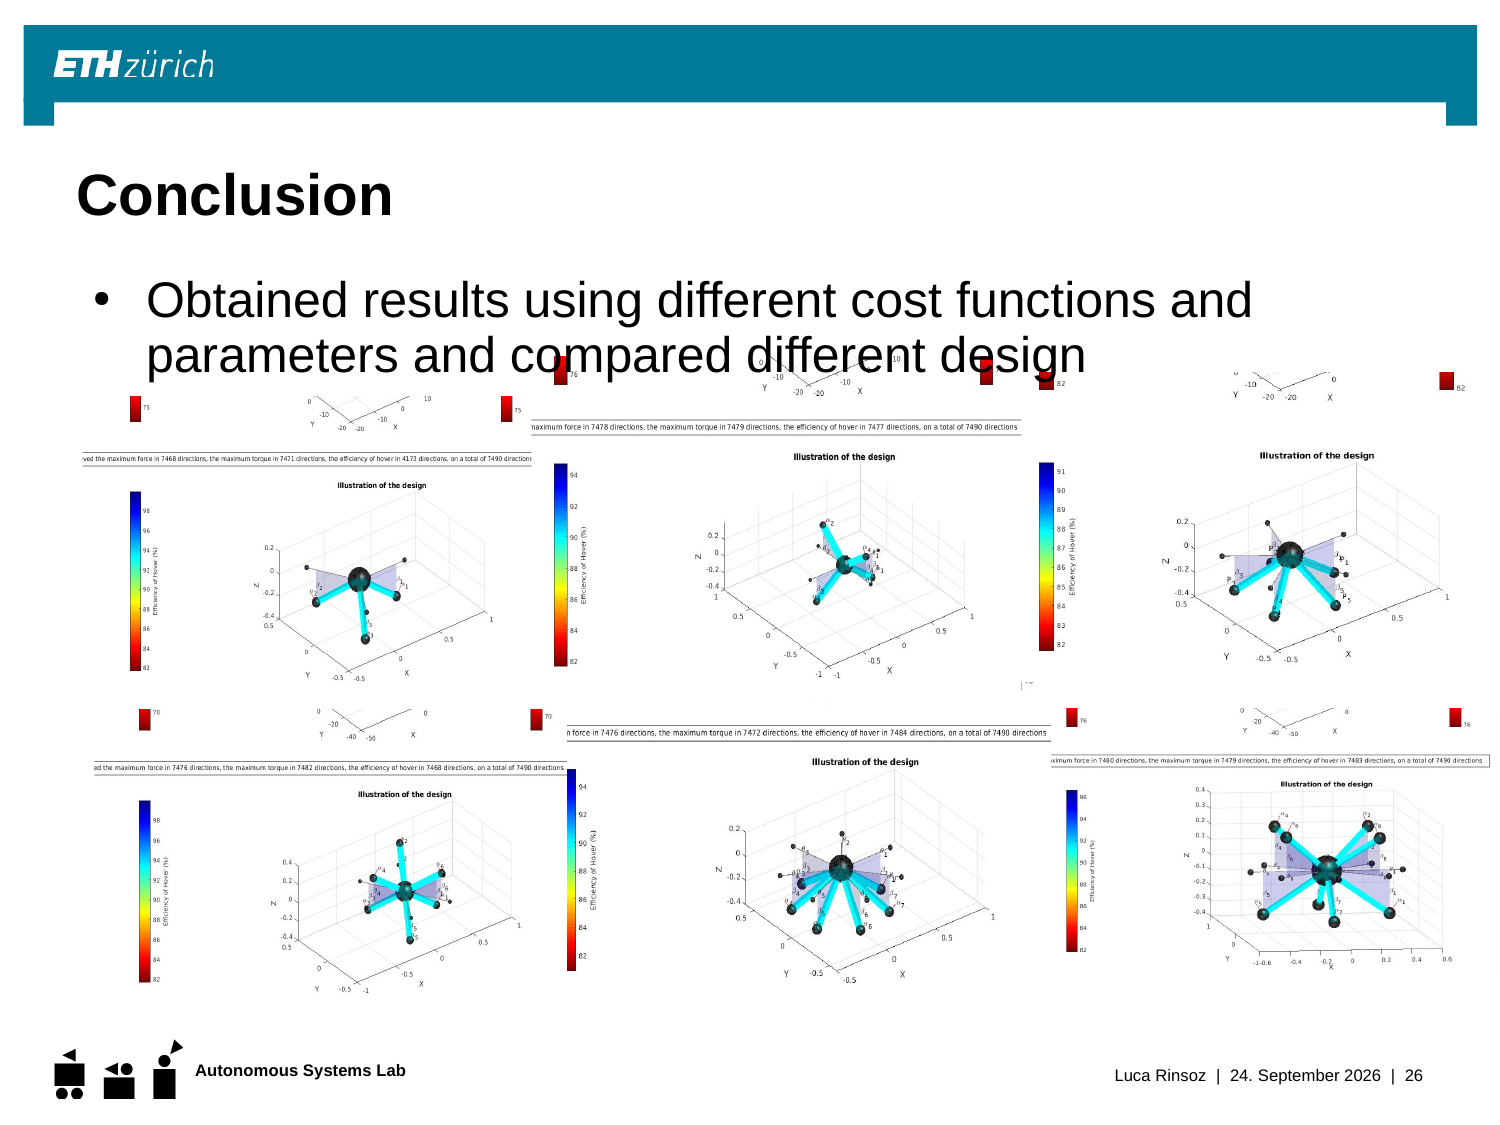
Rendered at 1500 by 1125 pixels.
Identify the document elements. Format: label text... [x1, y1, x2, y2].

picture [1426, 372, 1489, 682]
list Obtained results using different cost functions and parameters and compared different design [75, 271, 1426, 1019]
picture [1426, 708, 1500, 981]
title Conclusion [53, 101, 1447, 290]
